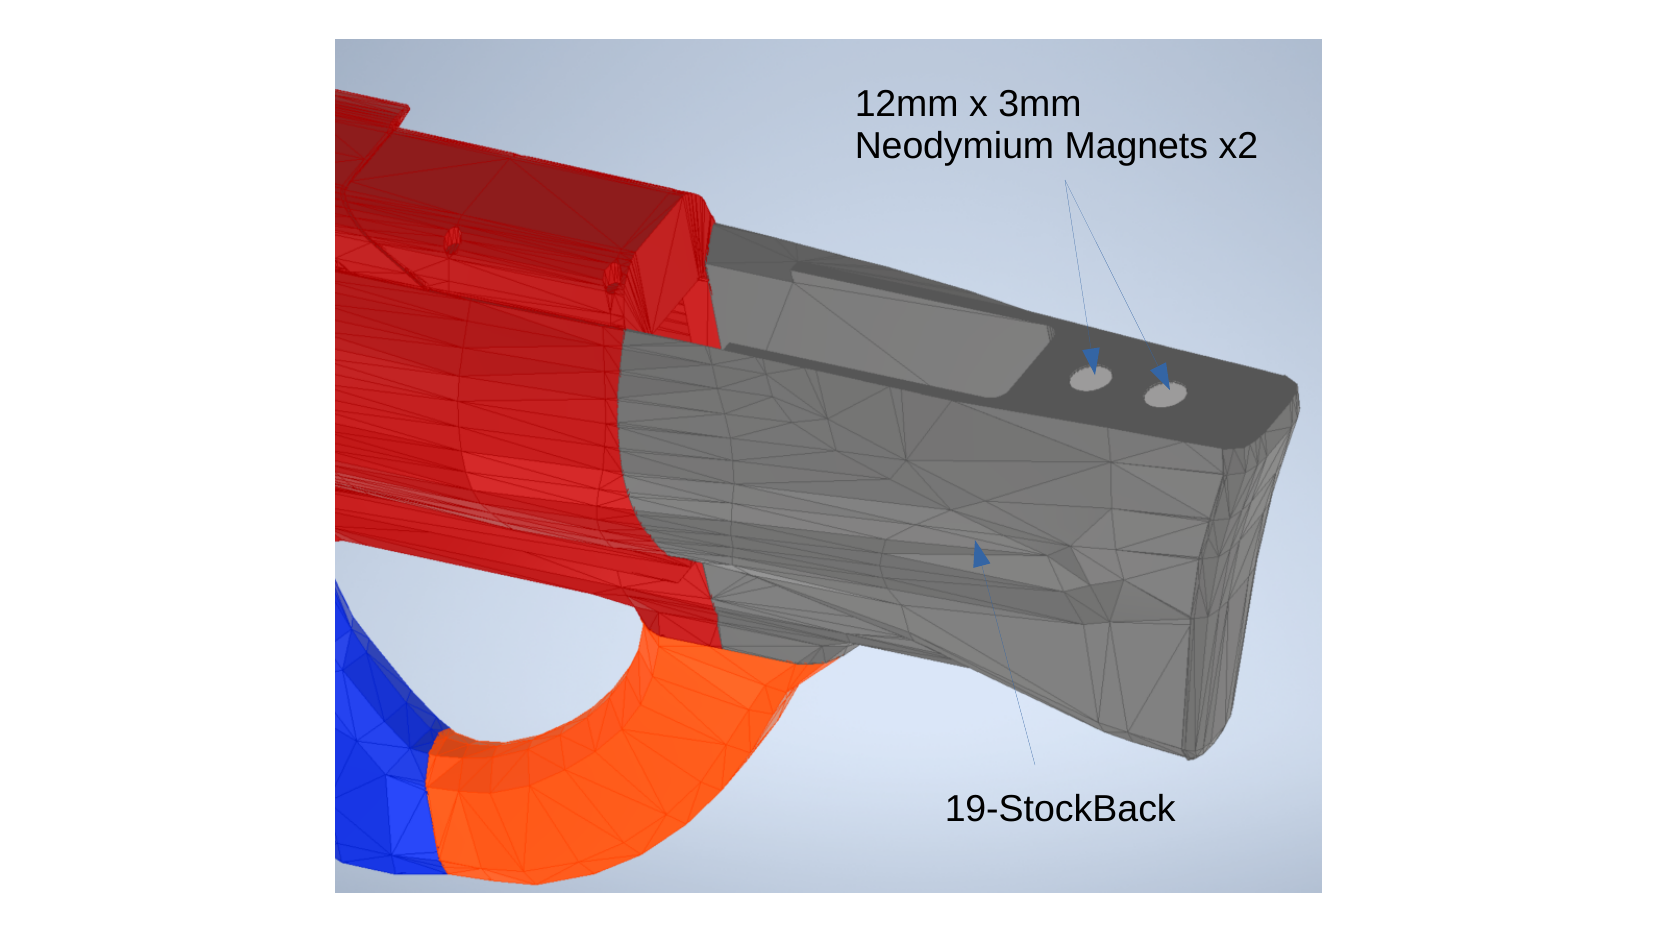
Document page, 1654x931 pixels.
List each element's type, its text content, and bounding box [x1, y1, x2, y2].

text_box 12mm x 3mm Neodymium Magnets x2 [840, 75, 1276, 216]
picture [335, 39, 1322, 893]
text_box 19-StockBack [930, 780, 1291, 837]
